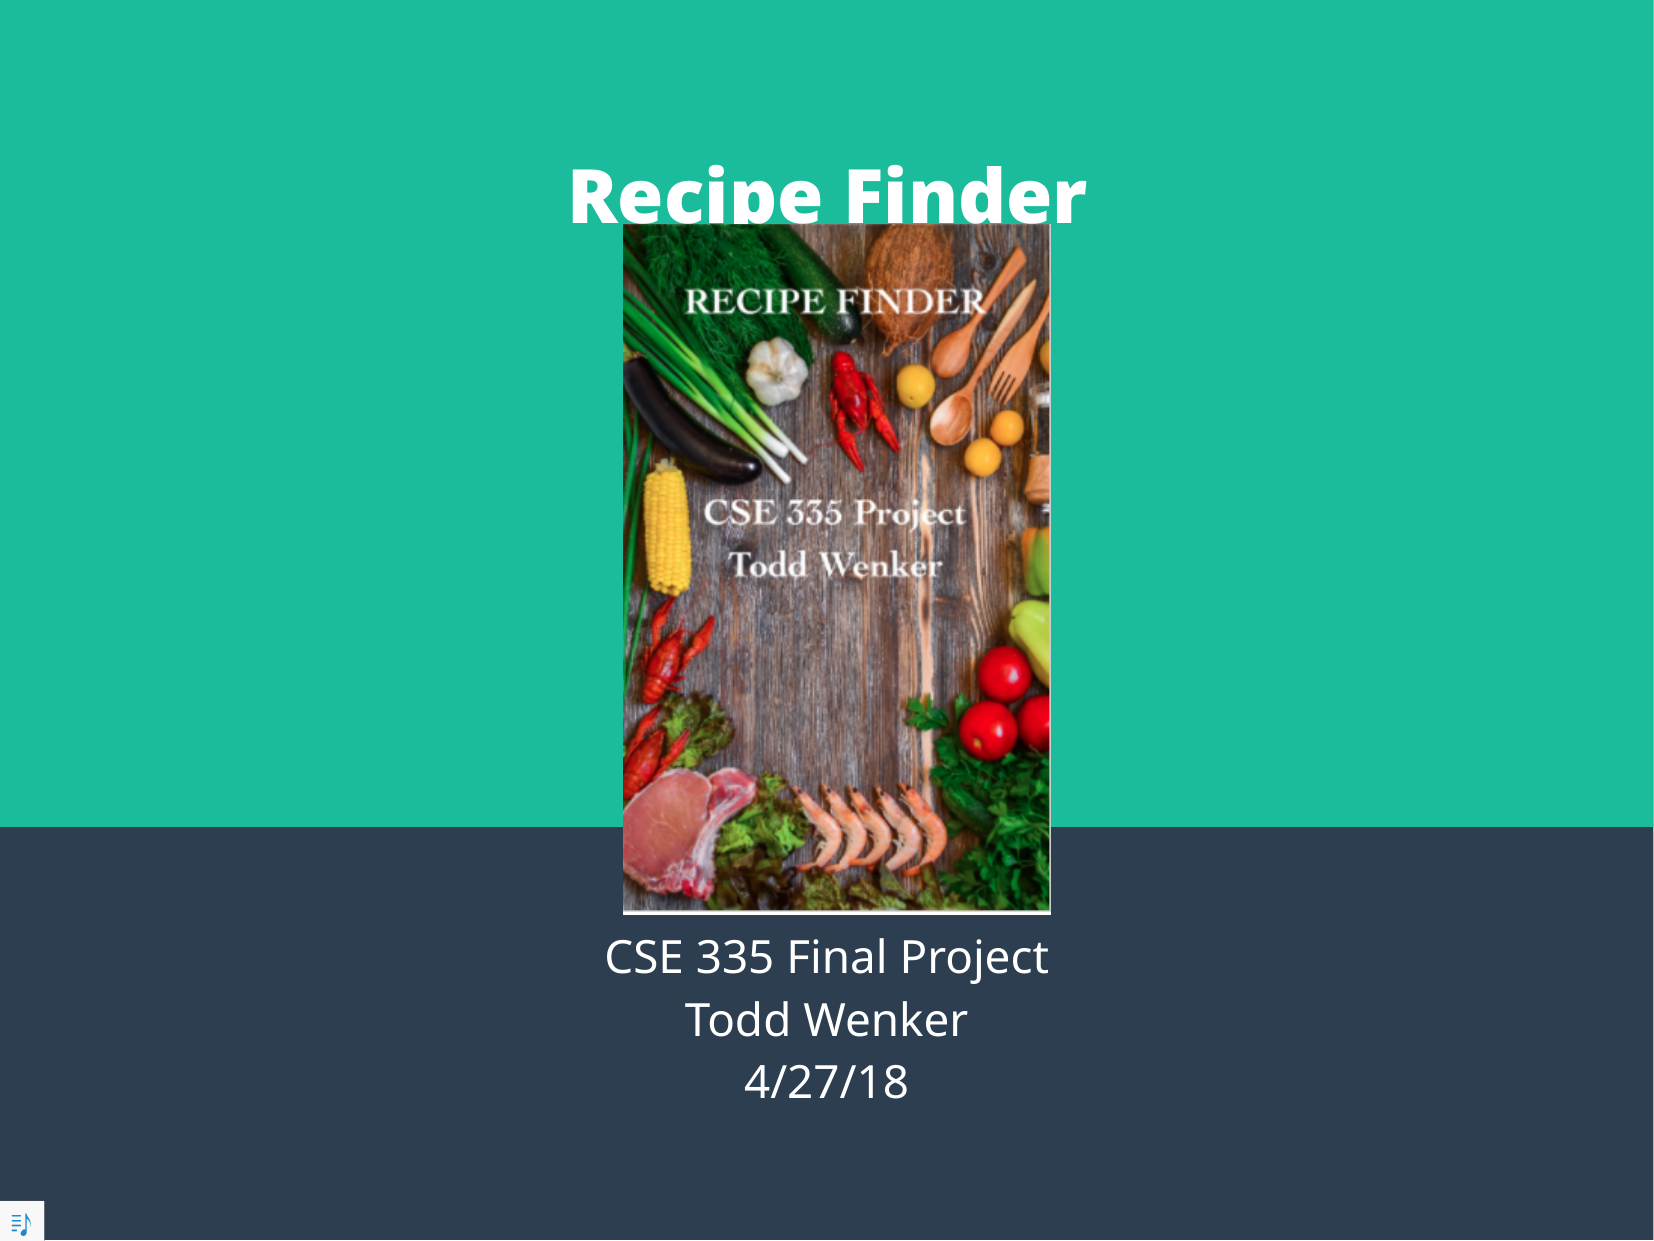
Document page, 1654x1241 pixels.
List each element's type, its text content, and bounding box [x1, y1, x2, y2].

text_box [0, 1200, 46, 1241]
title Recipe Finder [60, 90, 1596, 248]
picture [623, 224, 1051, 916]
subtitle CSE 335 Final Project Todd Wenker 4/27/18 [59, 856, 1595, 1182]
